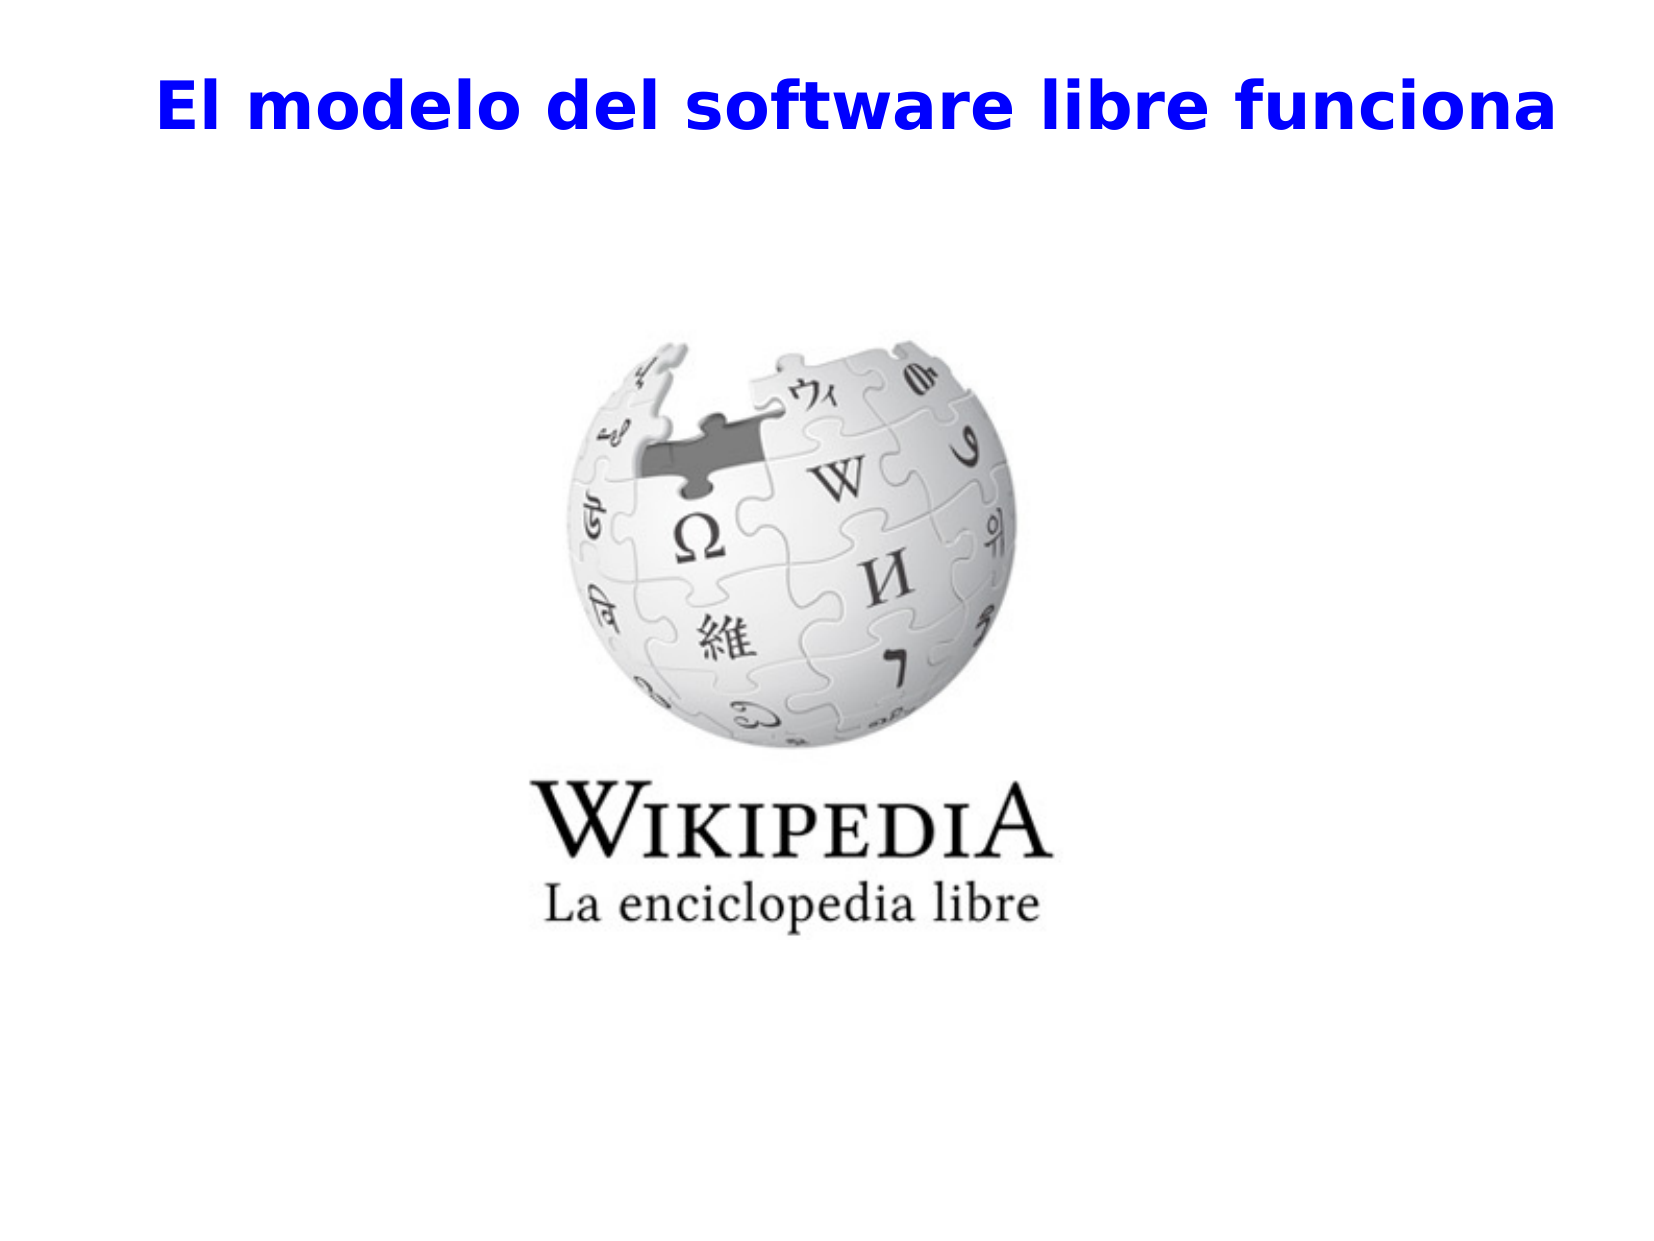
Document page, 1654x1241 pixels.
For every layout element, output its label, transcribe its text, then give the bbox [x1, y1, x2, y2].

picture [480, 314, 1105, 940]
text_box El modelo del software libre funciona [139, 60, 1576, 153]
